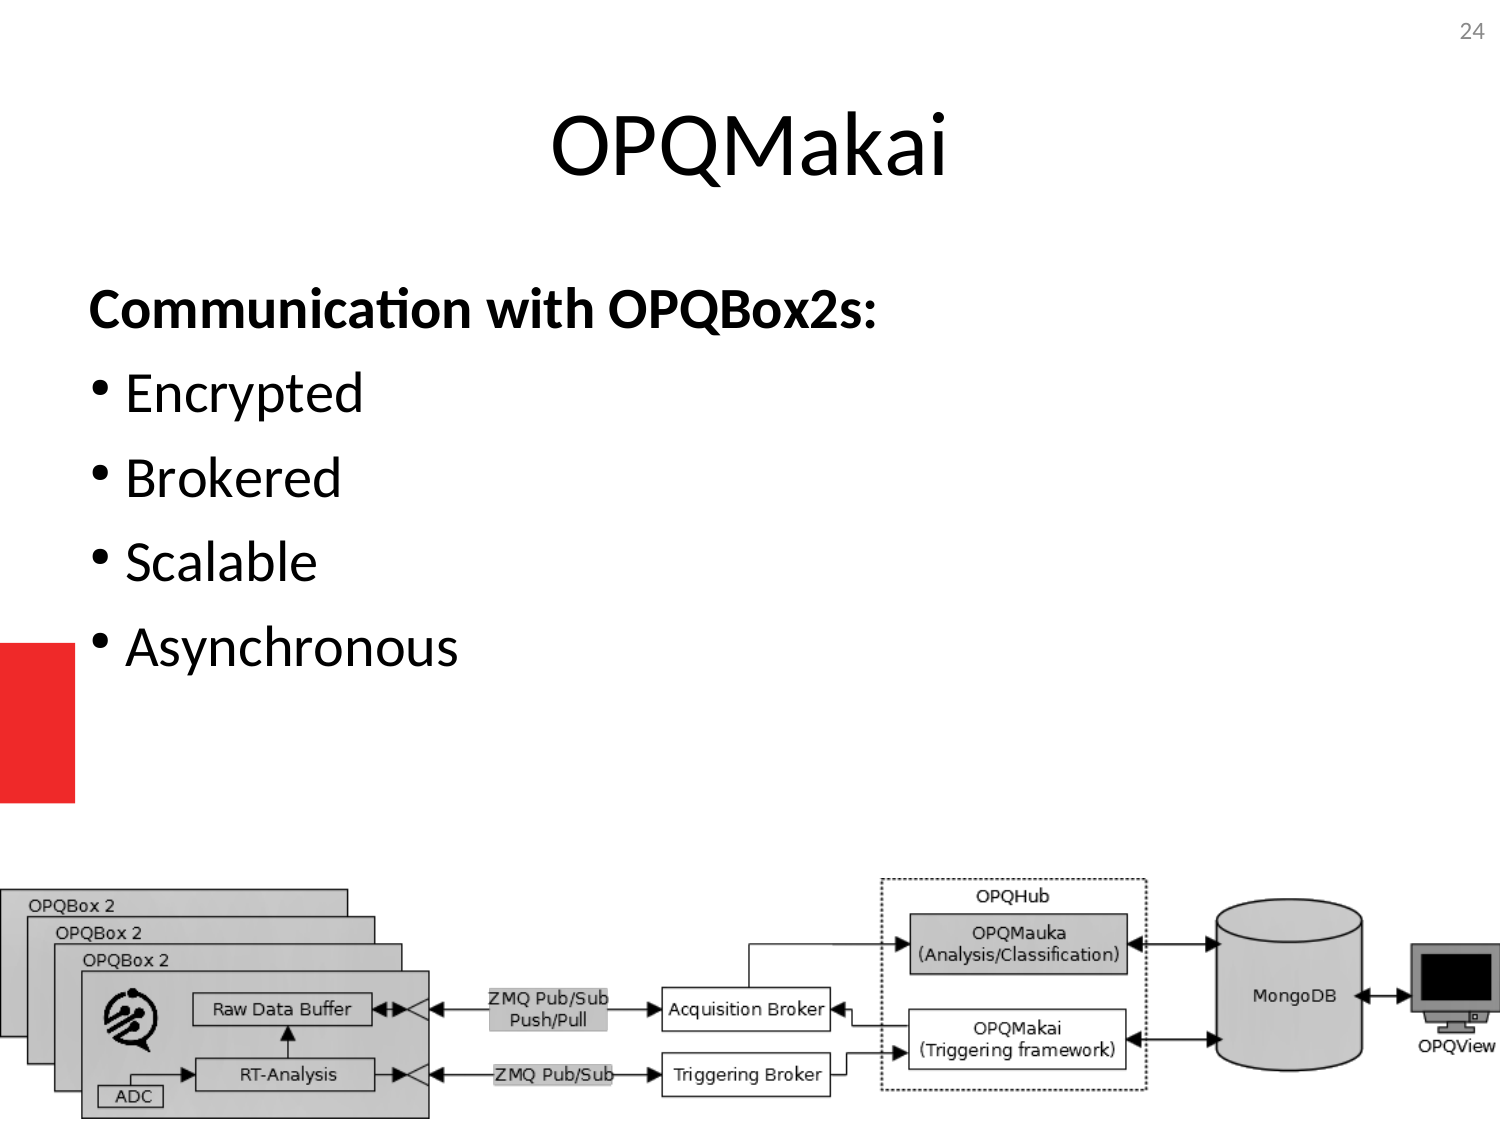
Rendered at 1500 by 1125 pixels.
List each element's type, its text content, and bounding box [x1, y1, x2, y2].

text_box Communication with OPQBox2s: Encrypted Brokered Scalable Asynchronous [75, 262, 1426, 878]
text_box <number> [1149, 0, 1500, 60]
picture [0, 878, 1500, 1119]
text_box OPQMakai [75, 45, 1426, 233]
